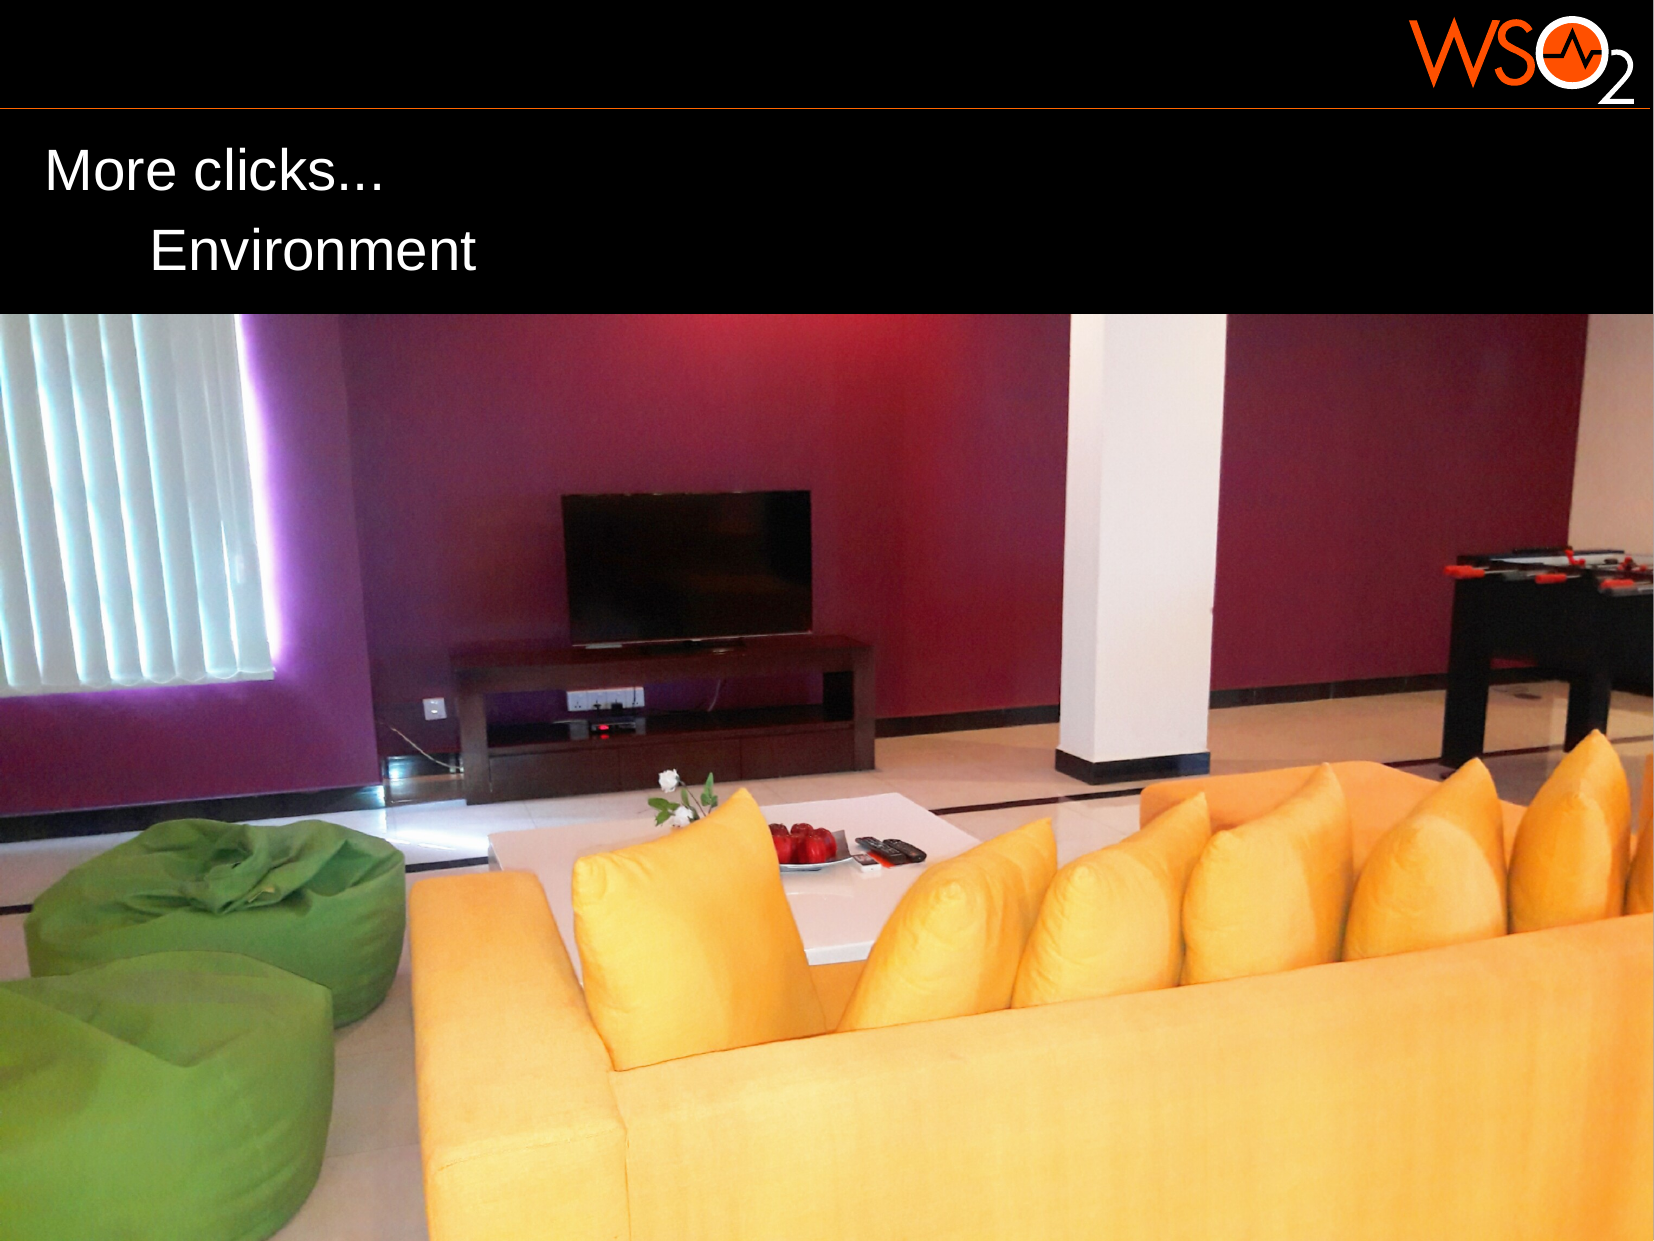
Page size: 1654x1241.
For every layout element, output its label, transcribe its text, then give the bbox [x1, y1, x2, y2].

text_box Environment [135, 210, 631, 290]
picture [0, 314, 1654, 1241]
picture [1407, 15, 1636, 106]
text_box More clicks... [30, 130, 421, 211]
